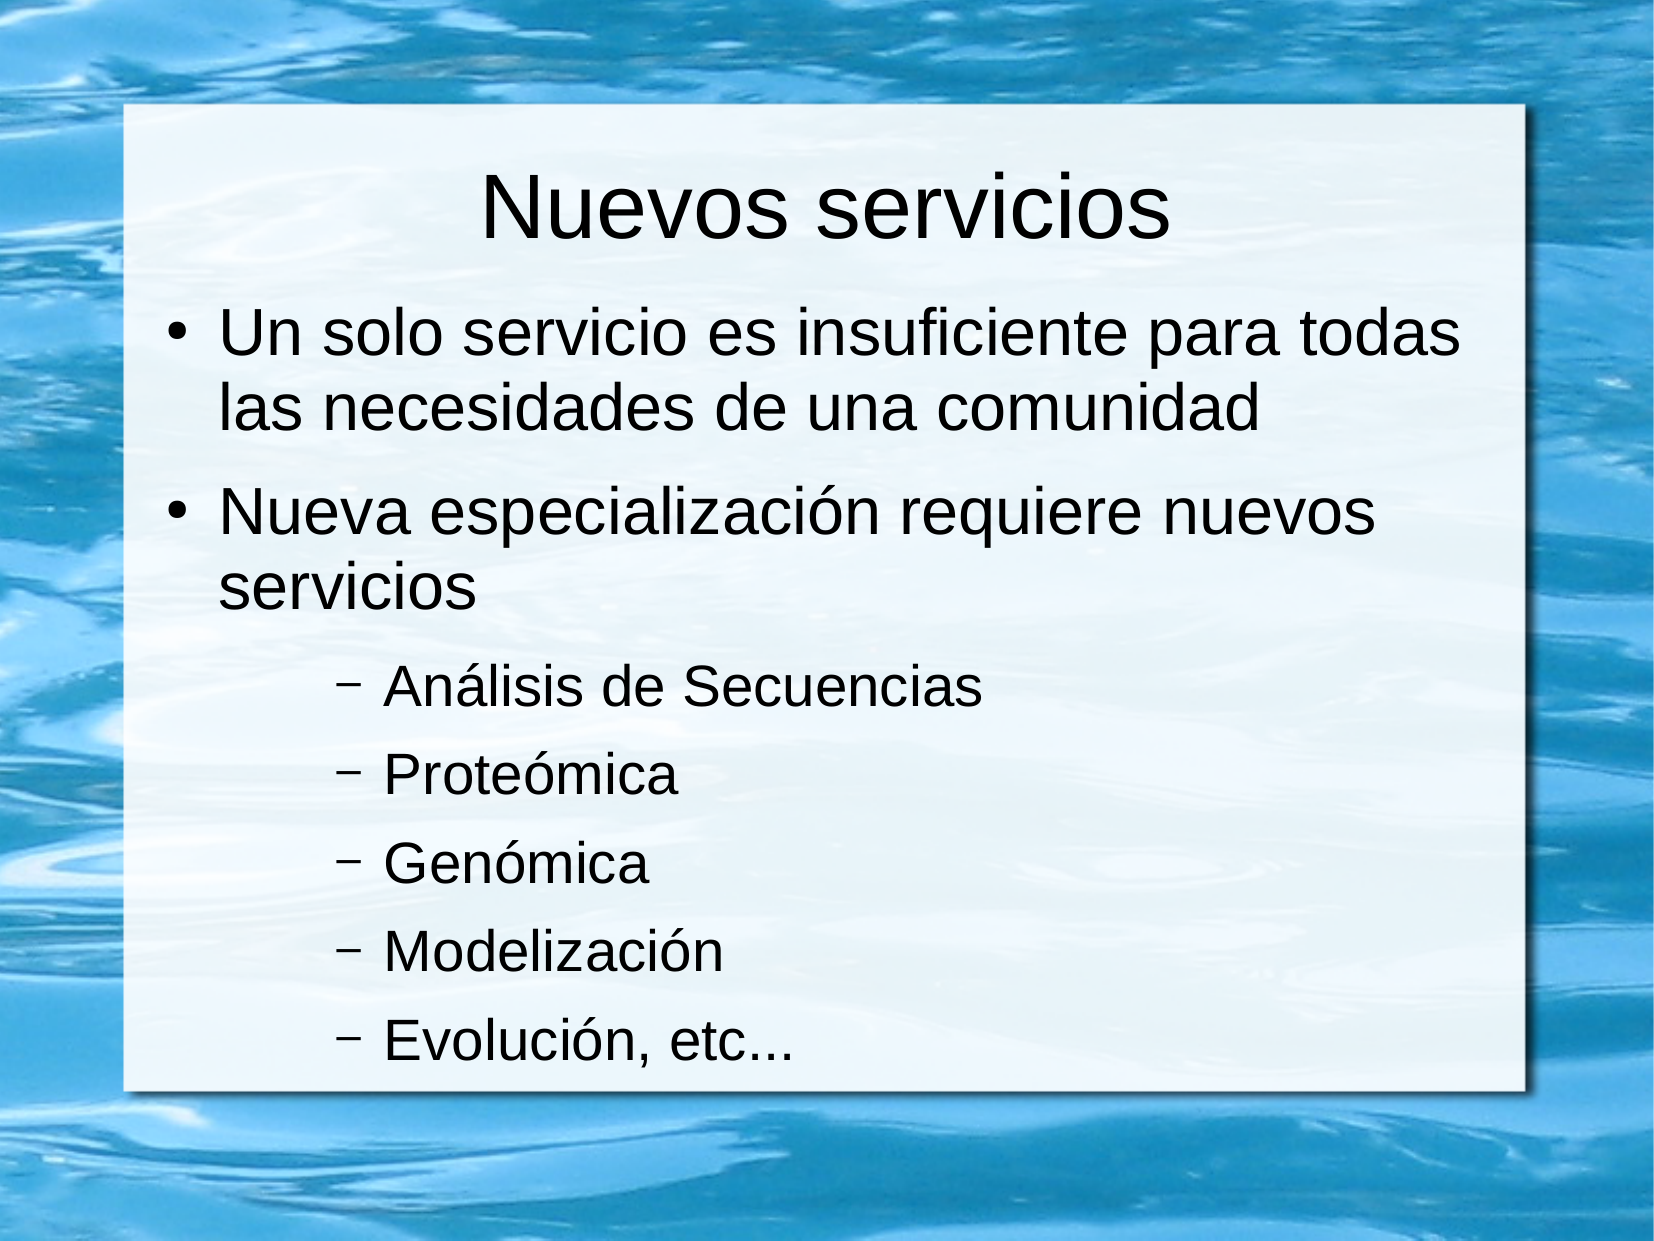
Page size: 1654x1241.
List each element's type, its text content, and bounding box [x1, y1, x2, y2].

list Un solo servicio es insuficiente para todas las necesidades de una comunidad Nueva especialización requiere nuevos servicios Análisis de Secuencias Proteómica Genómica Modelización Evolución, etc... [147, 295, 1501, 1073]
picture [0, 0, 1654, 1241]
title Nuevos servicios [147, 118, 1506, 296]
